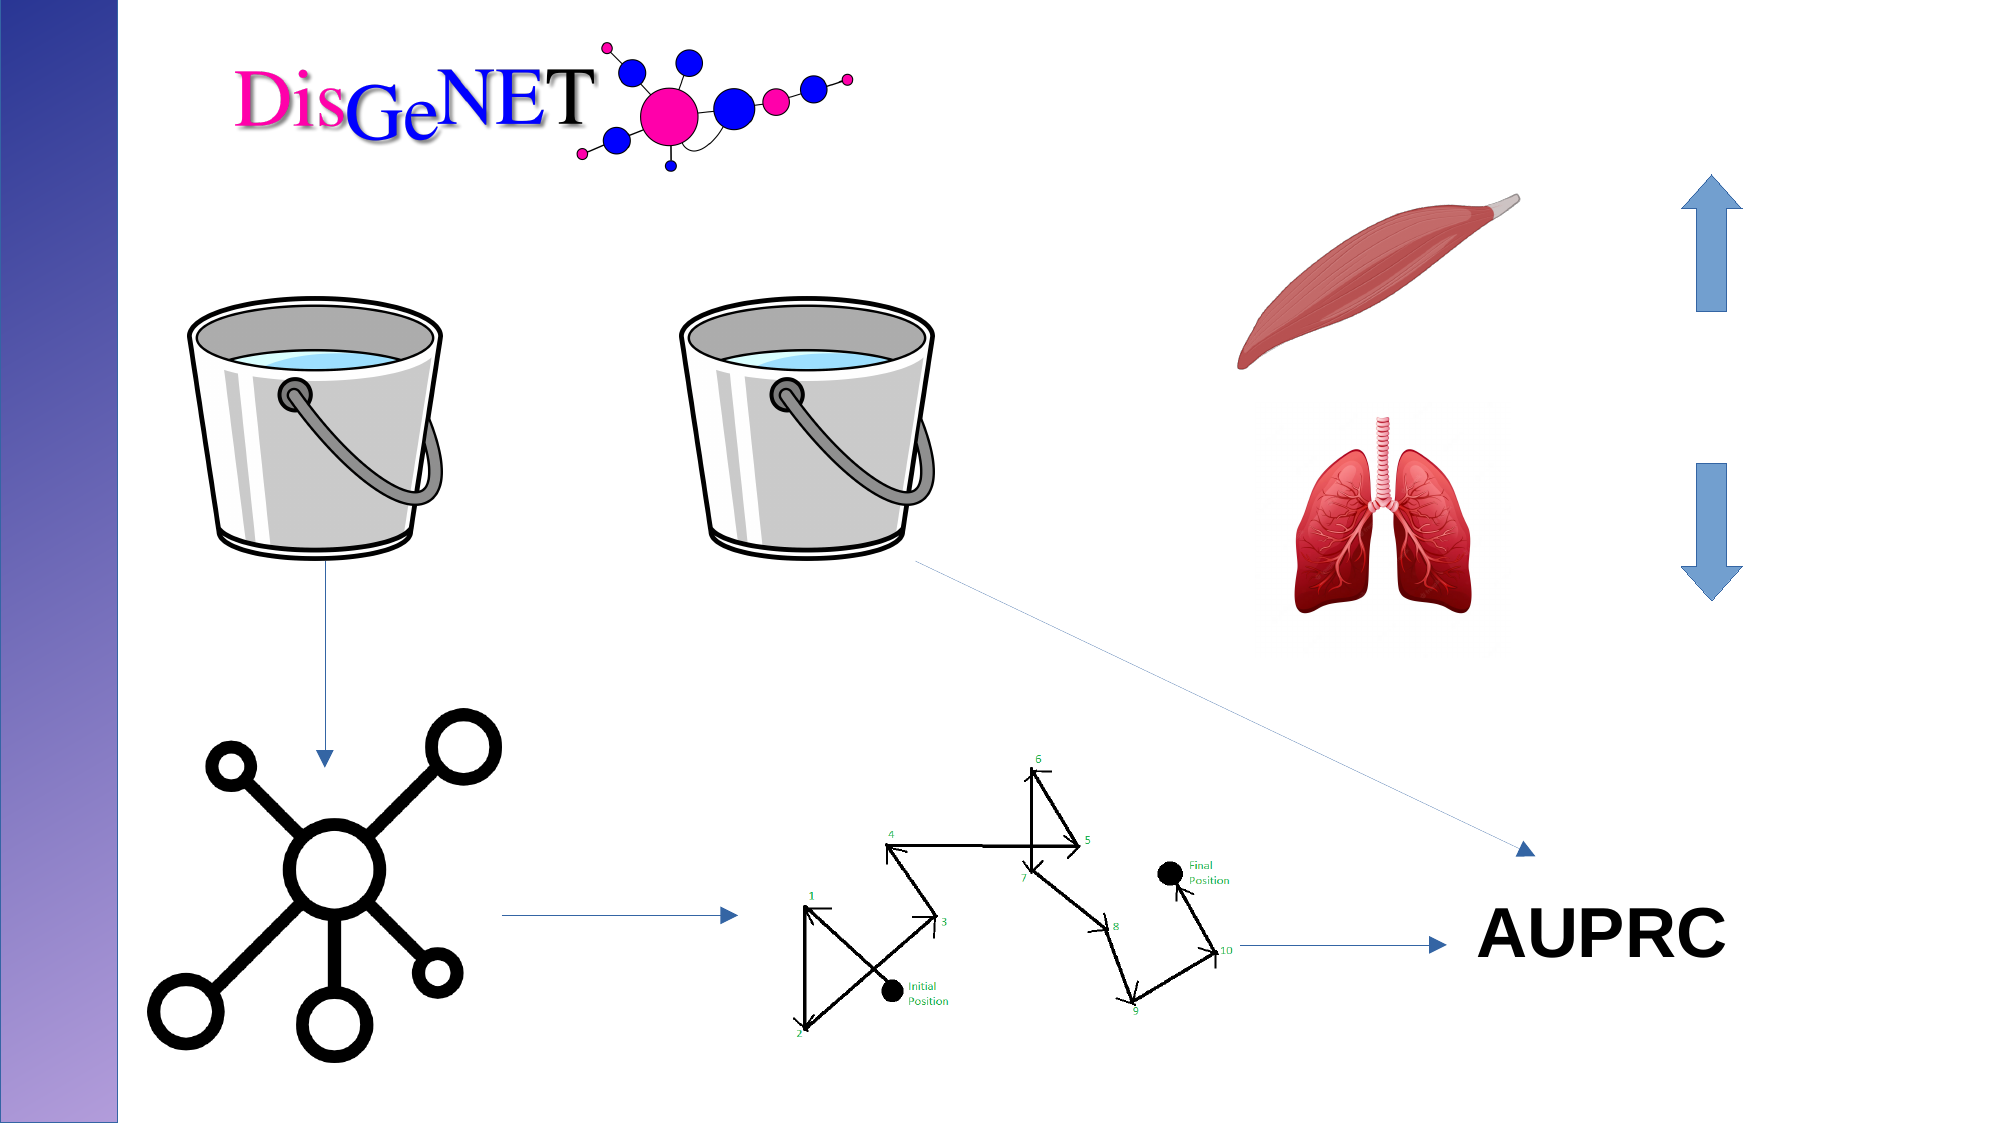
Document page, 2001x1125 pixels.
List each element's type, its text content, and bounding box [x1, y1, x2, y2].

picture [679, 296, 935, 562]
text_box [1681, 463, 1743, 601]
picture [142, 0, 1034, 266]
picture [767, 746, 1252, 1063]
picture [187, 296, 443, 562]
picture [147, 708, 502, 1063]
picture [1209, 96, 1538, 658]
text_box AUPRC [1461, 885, 1743, 980]
text_box [0, 0, 118, 1123]
text_box [1681, 174, 1743, 312]
